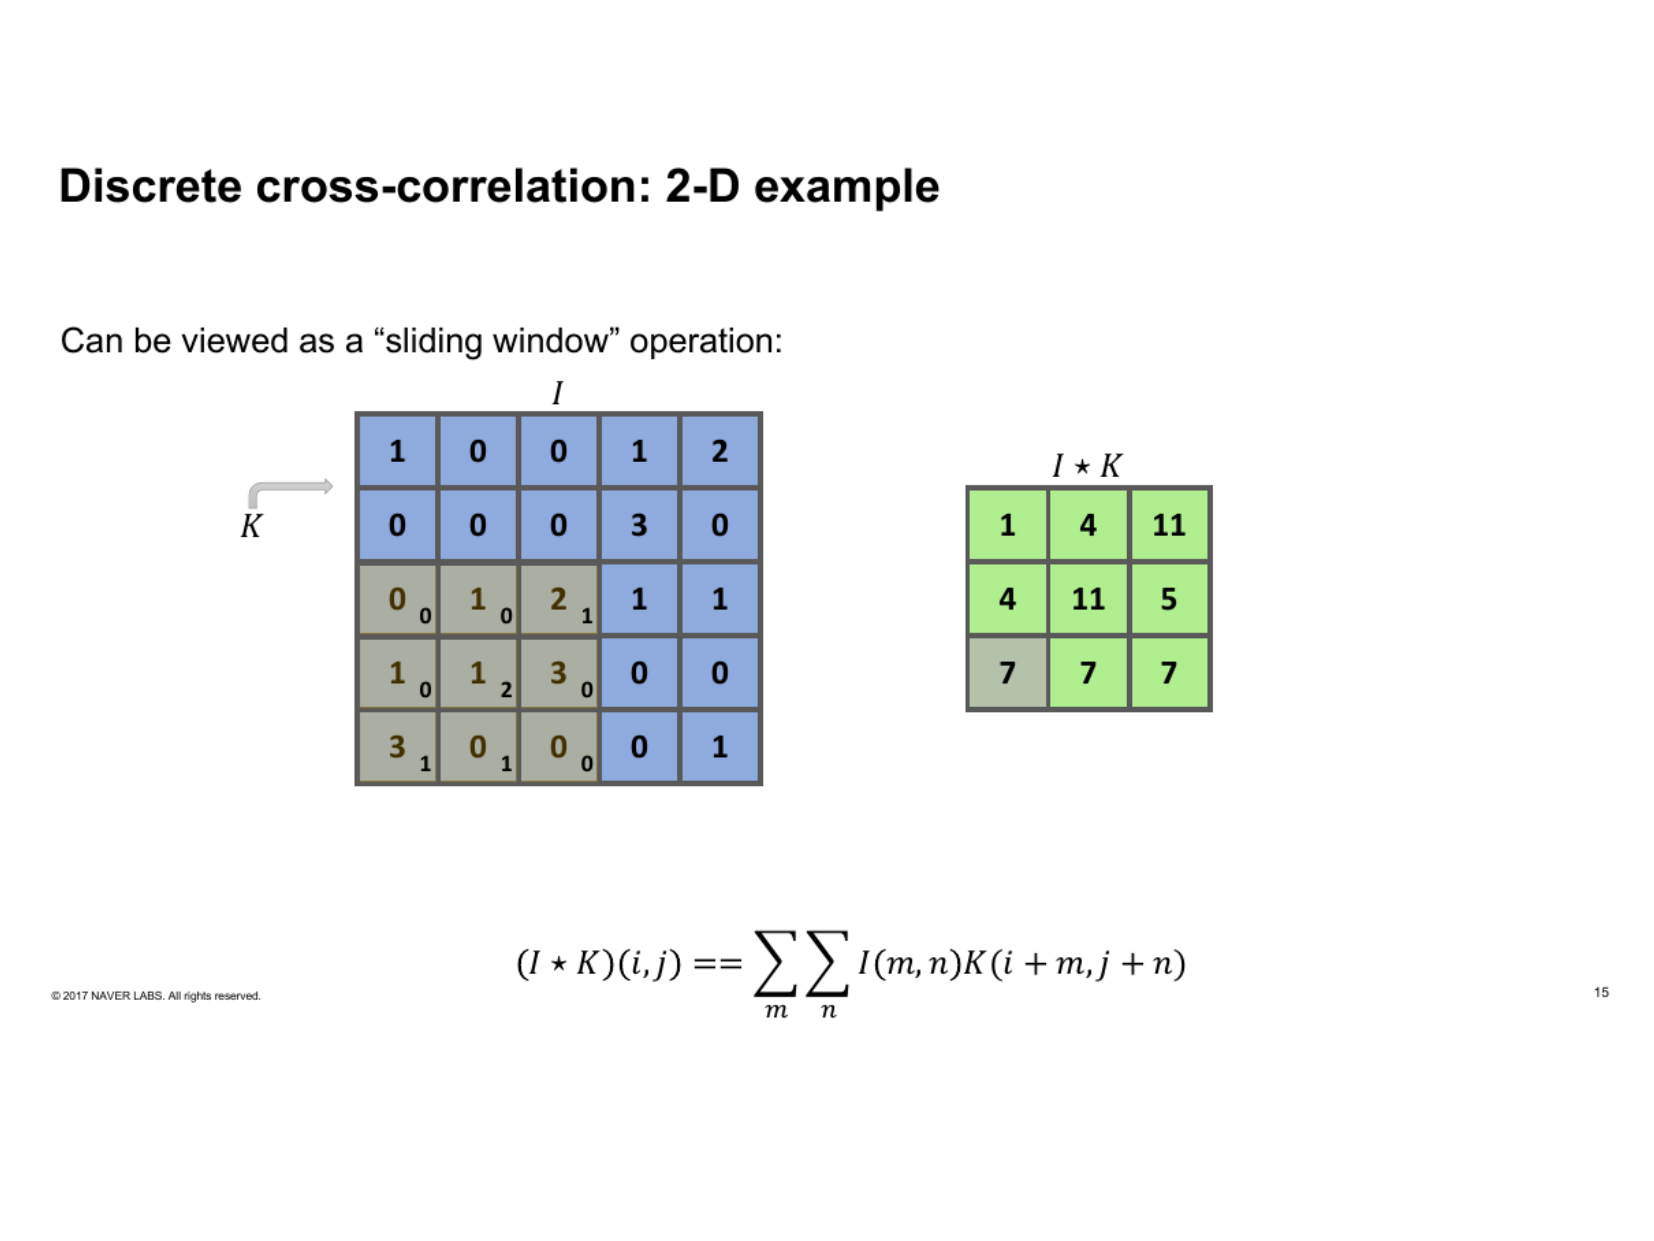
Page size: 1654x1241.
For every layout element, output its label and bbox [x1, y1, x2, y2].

picture [2, 117, 1654, 1041]
